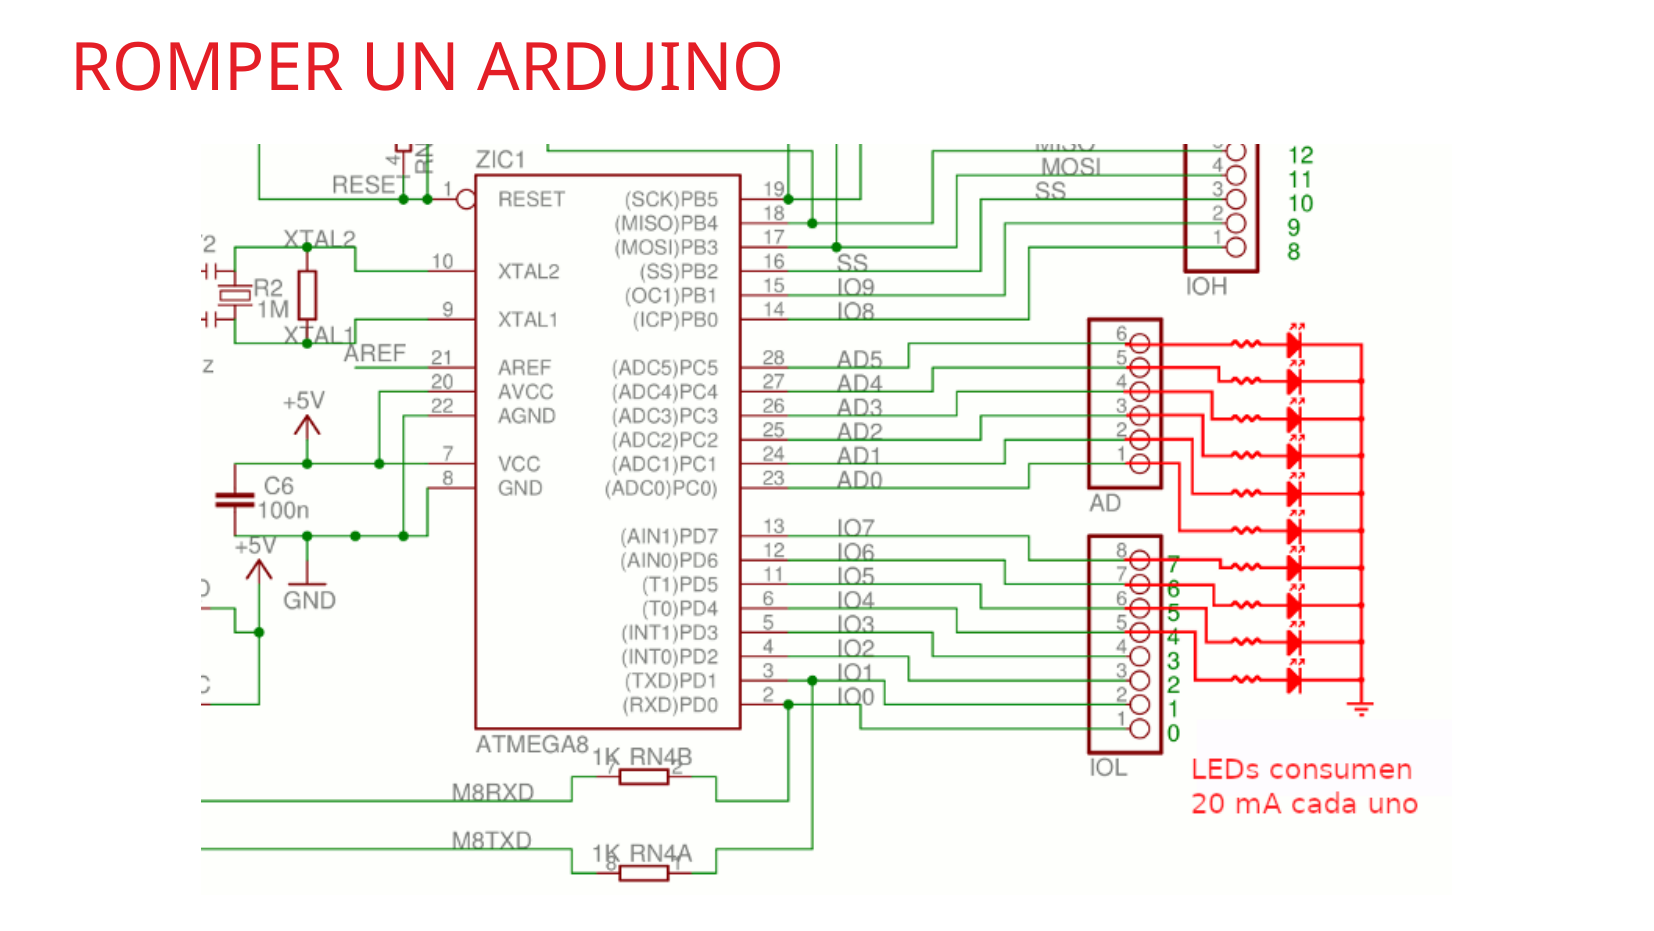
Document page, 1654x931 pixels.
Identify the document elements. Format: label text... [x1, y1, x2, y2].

title ROMPER UN ARDUINO [70, 11, 1347, 118]
picture [201, 144, 1452, 895]
